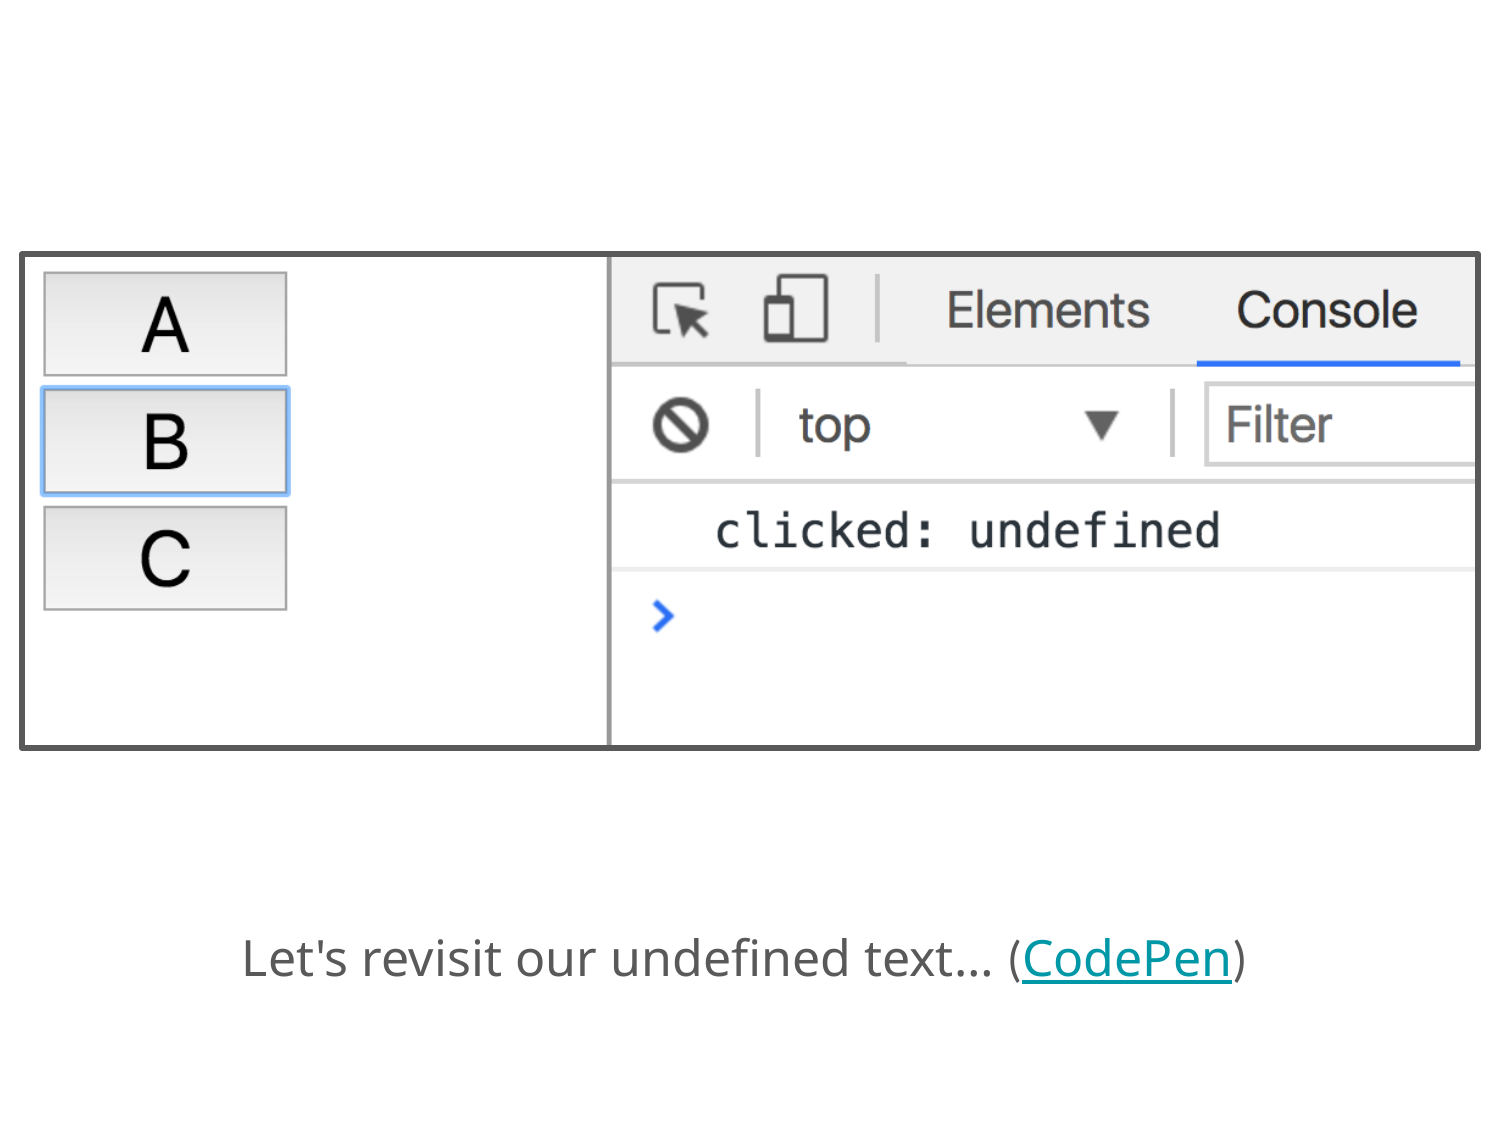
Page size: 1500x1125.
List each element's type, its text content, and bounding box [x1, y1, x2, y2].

picture [24, 257, 1475, 745]
list Let's revisit our undefined text… (CodePen) [226, 901, 1333, 1095]
